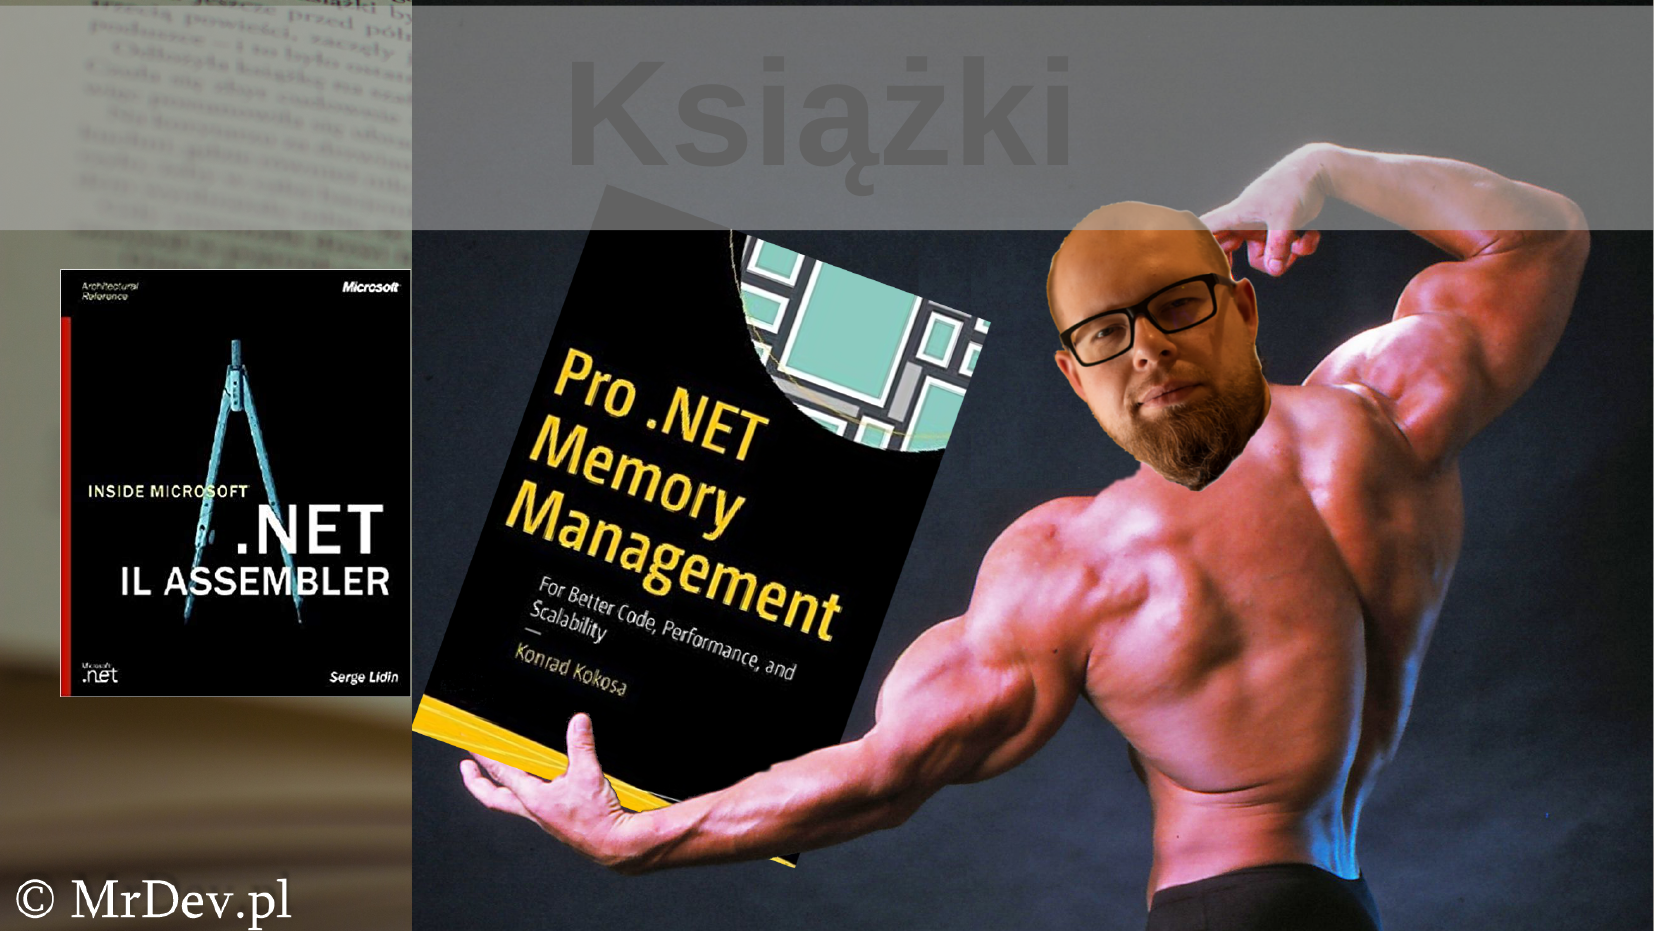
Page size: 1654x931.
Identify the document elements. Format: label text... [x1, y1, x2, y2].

text_box [0, 5, 1654, 231]
picture [0, 231, 1654, 931]
text_box Książki [0, 0, 1654, 5]
